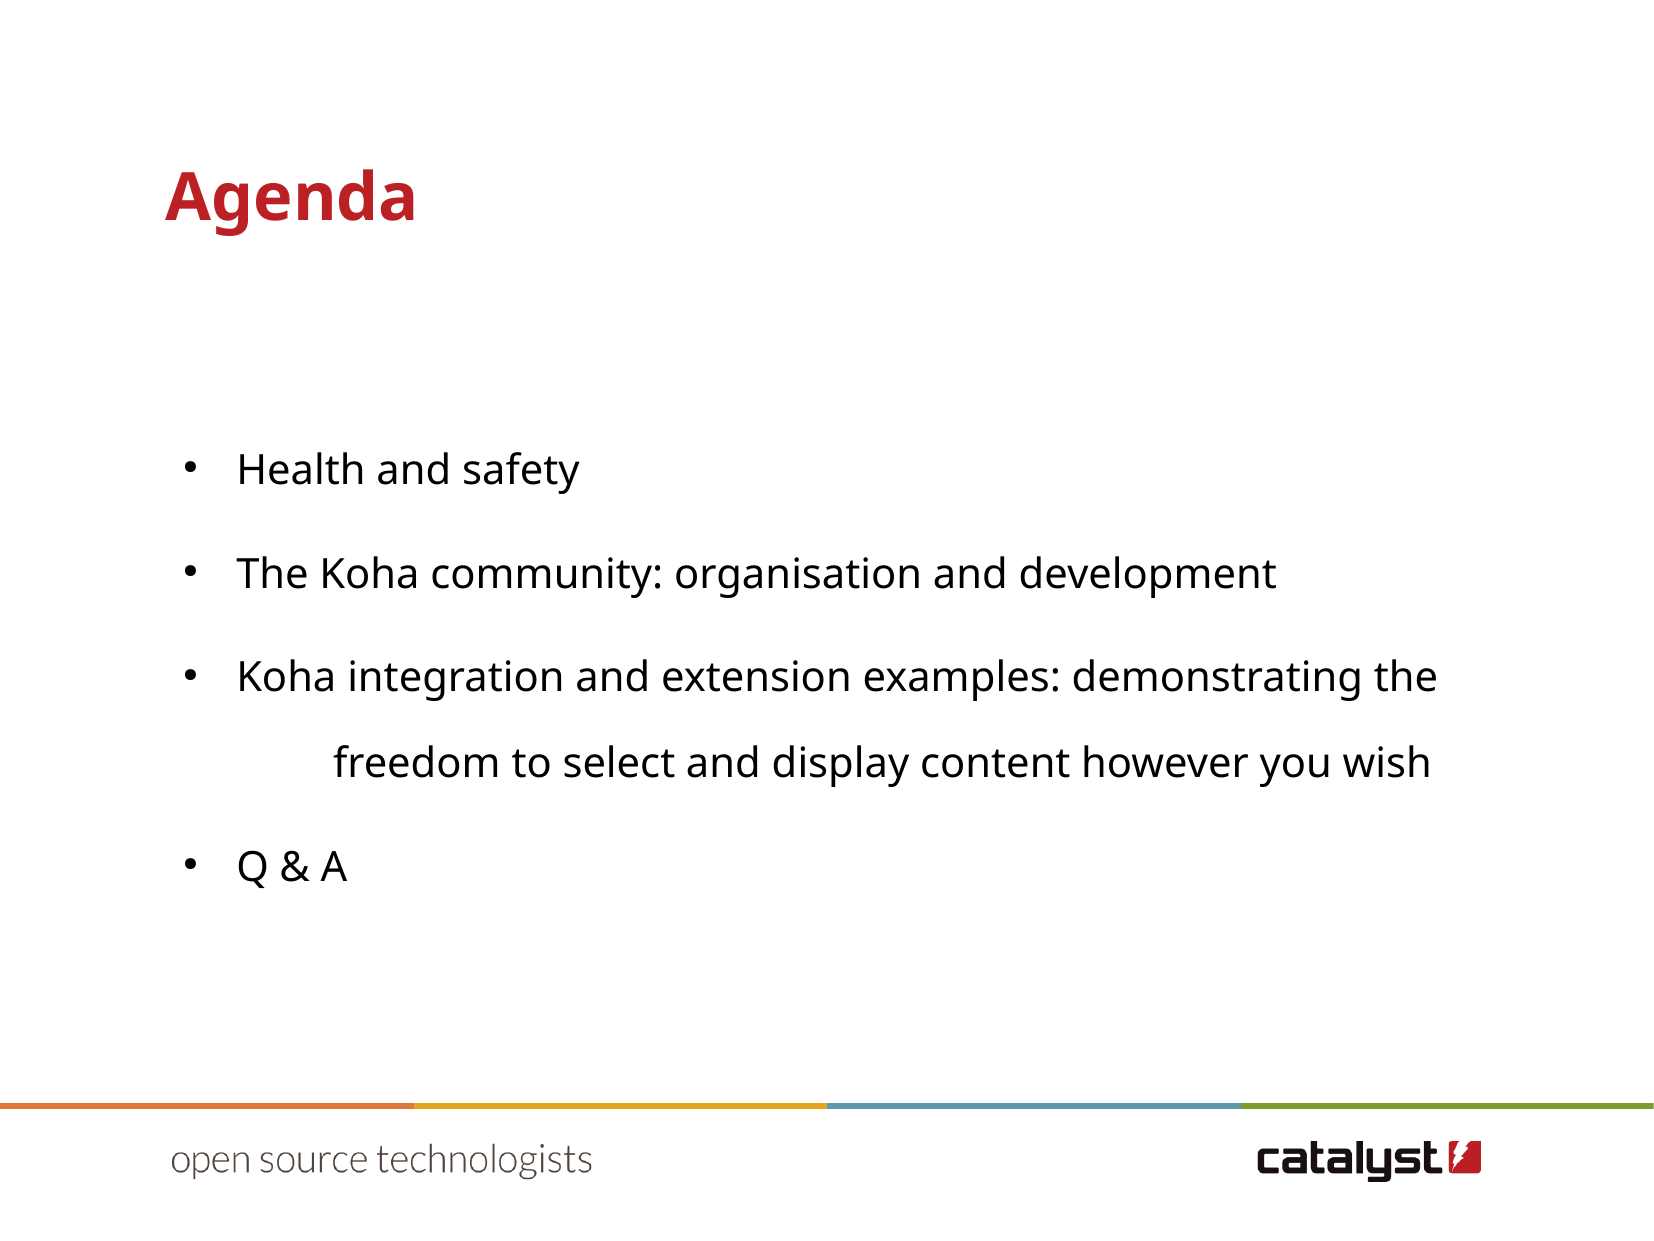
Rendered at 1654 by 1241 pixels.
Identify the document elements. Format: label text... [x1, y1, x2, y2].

title Agenda [165, 90, 1489, 298]
picture [0, 1103, 1654, 1182]
list Health and safety The Koha community: organisation and development Koha integration and extension examples: demonstrating the freedom to select and display content however you wish Q & A [165, 307, 1489, 1027]
